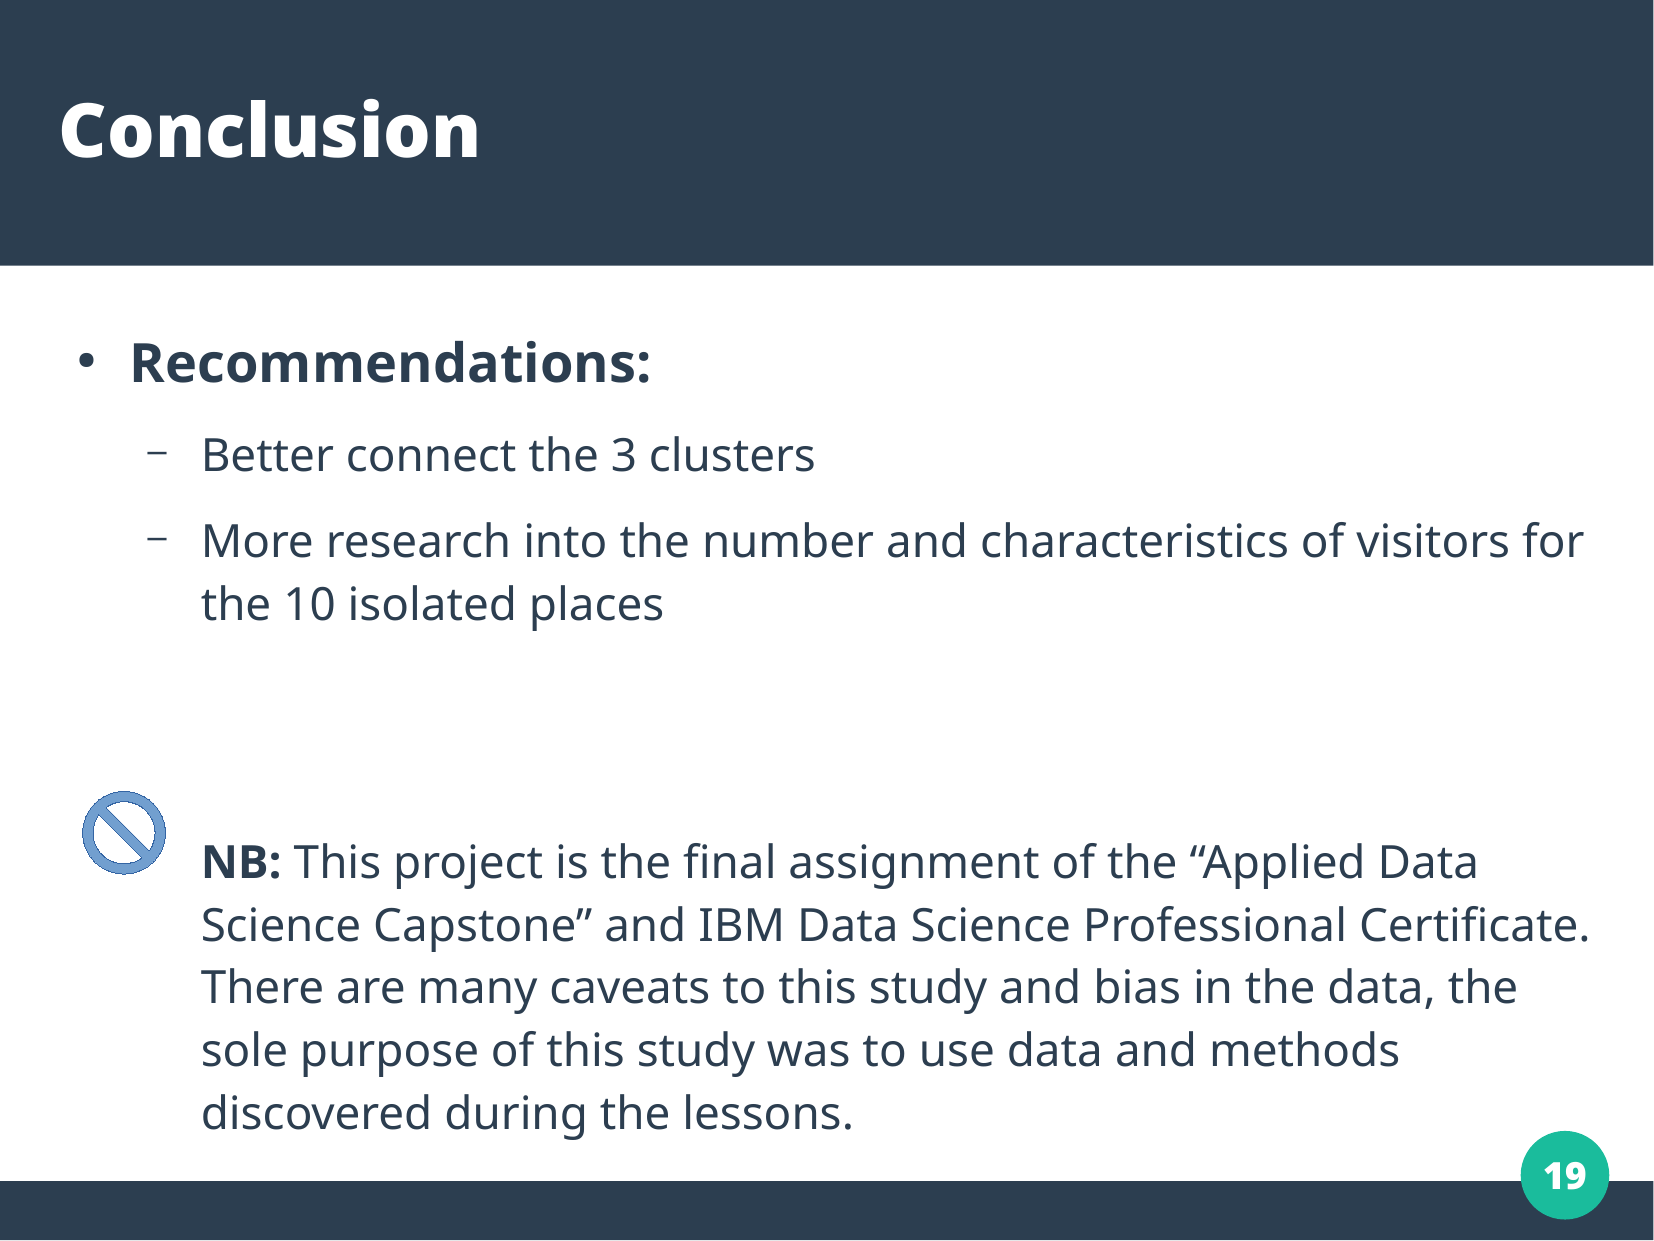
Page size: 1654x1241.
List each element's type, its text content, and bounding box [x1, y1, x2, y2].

list Recommendations: Better connect the 3 clusters More research into the number and characteristics of visitors for the 10 isolated places NB: This project is the final assignment of the “Applied Data Science Capstone” and IBM Data Science Professional Certificate. There are many caveats to this study and bias in the data, the sole purpose of this study was to use data and methods discovered during the lessons. [59, 324, 1595, 1040]
title Conclusion [59, 49, 1595, 207]
text_box [82, 791, 166, 875]
